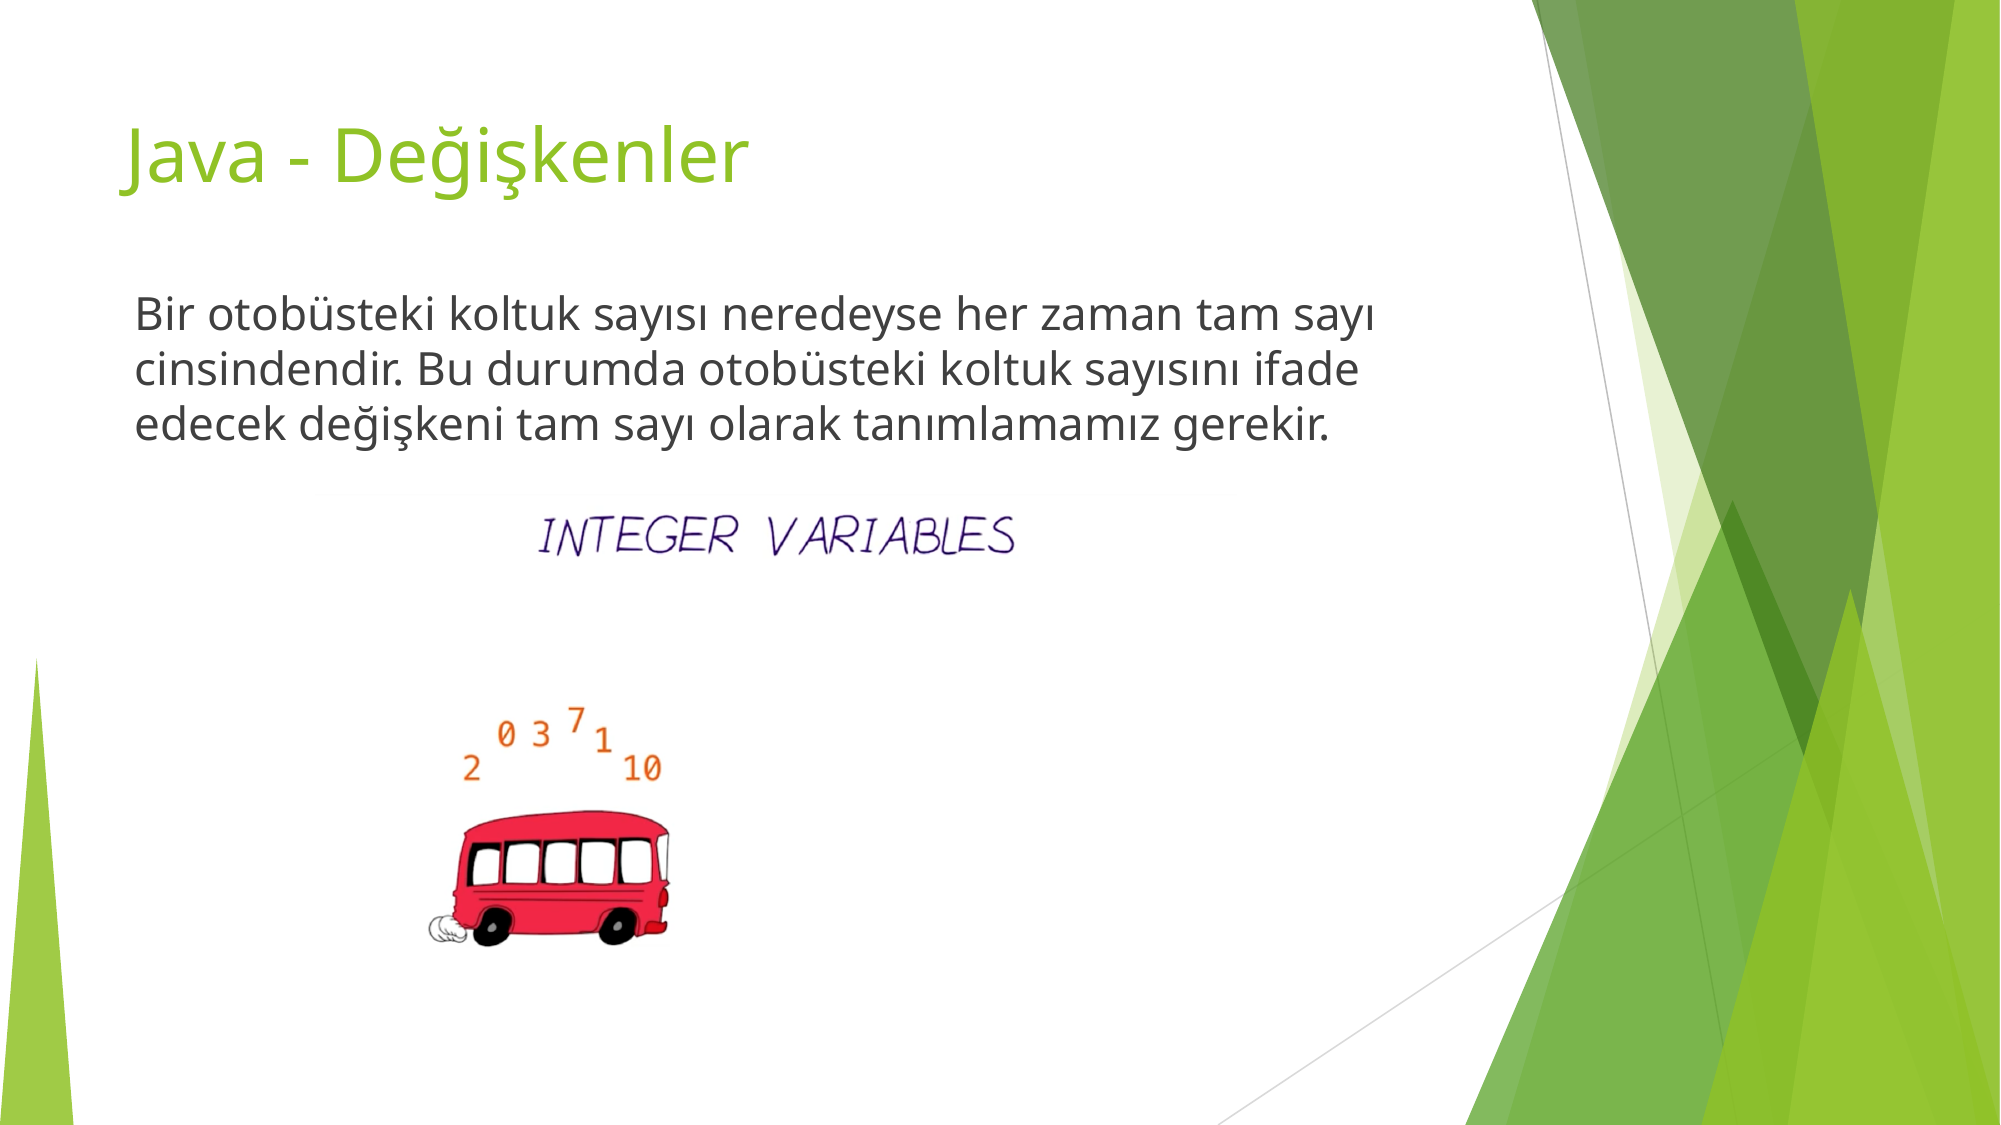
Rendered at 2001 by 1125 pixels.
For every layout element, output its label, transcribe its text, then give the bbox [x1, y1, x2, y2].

list Bir otobüsteki koltuk sayısı neredeyse her zaman tam sayı cinsindendir. Bu durumda otobüsteki koltuk sayısını ifade edecek değişkeni tam sayı olarak tanımlamamız gerekir. [120, 277, 1531, 436]
picture [315, 494, 1237, 1009]
title Java - Değişkenler [111, 99, 1522, 317]
